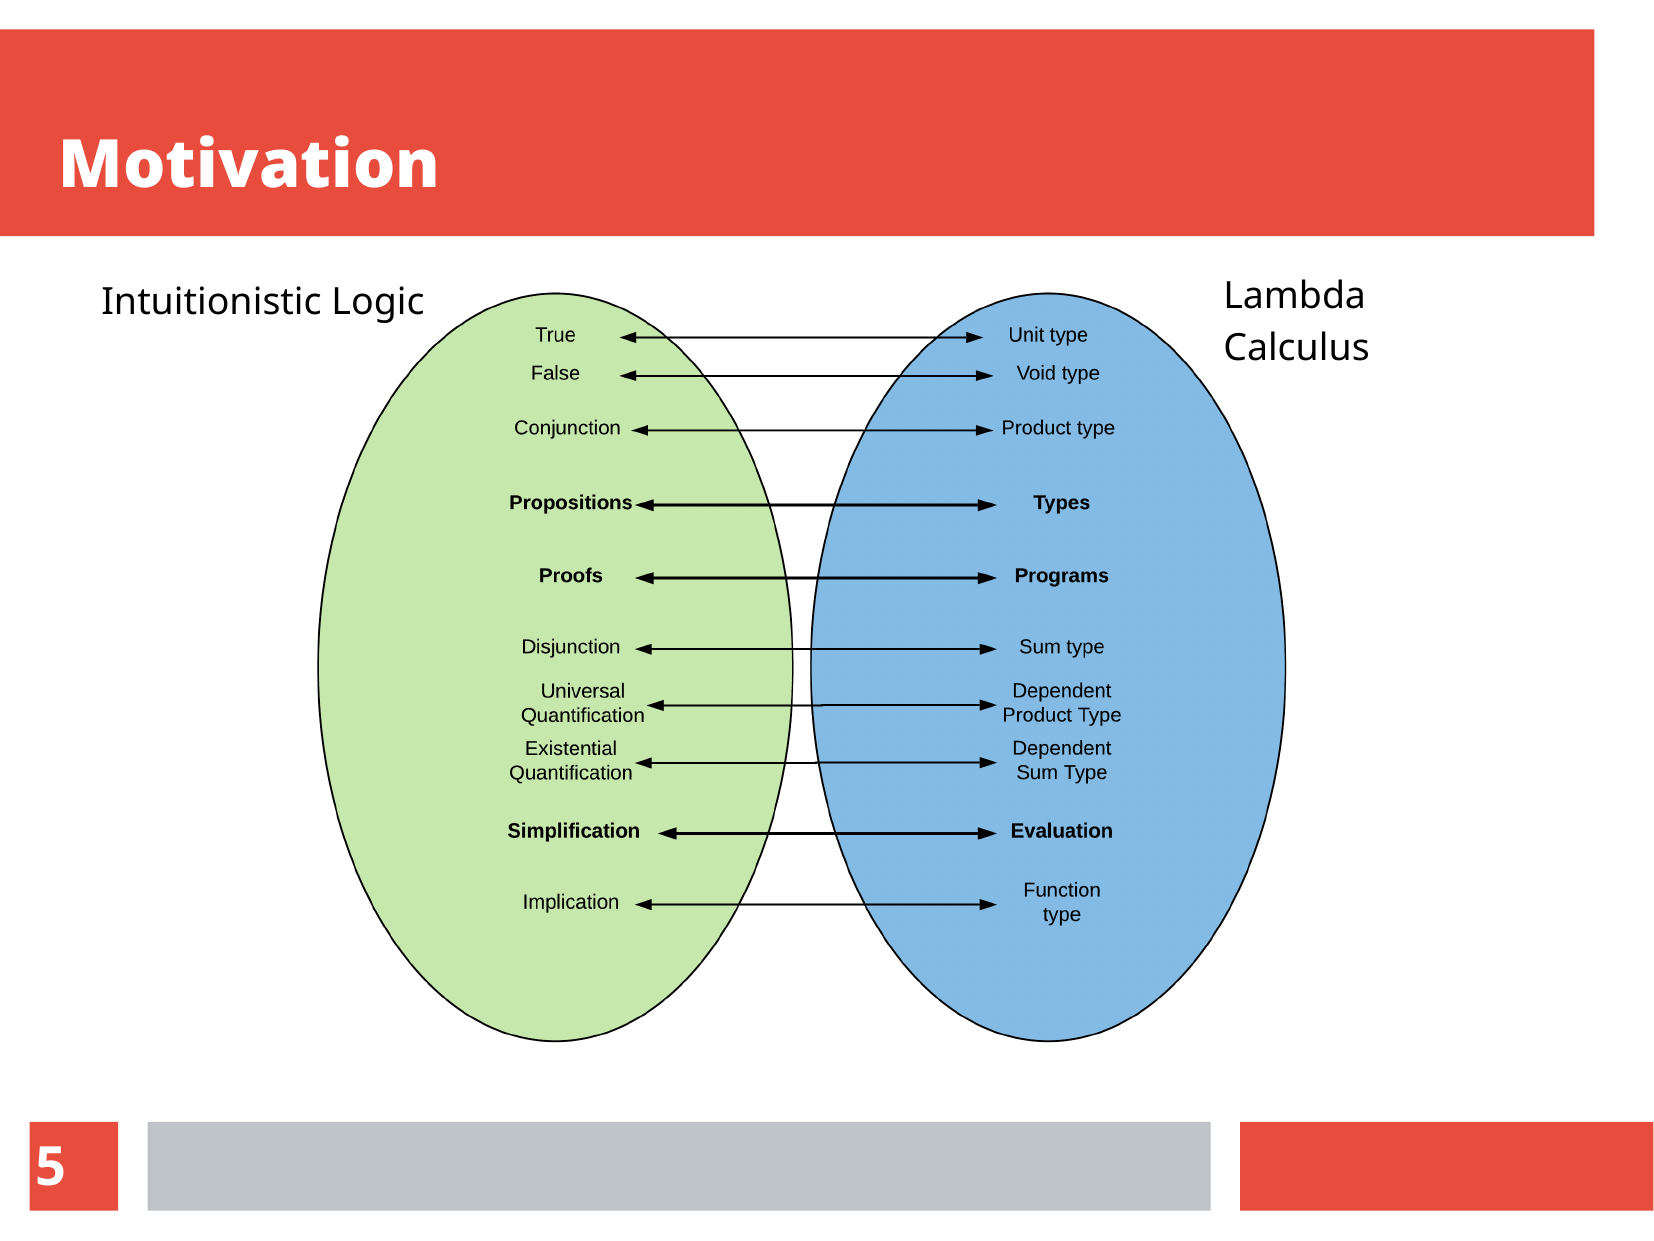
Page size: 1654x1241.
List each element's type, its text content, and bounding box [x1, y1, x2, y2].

picture [26, 184, 1632, 1241]
text_box 5 [20, 1119, 254, 1210]
title Motivation [59, 58, 1595, 184]
